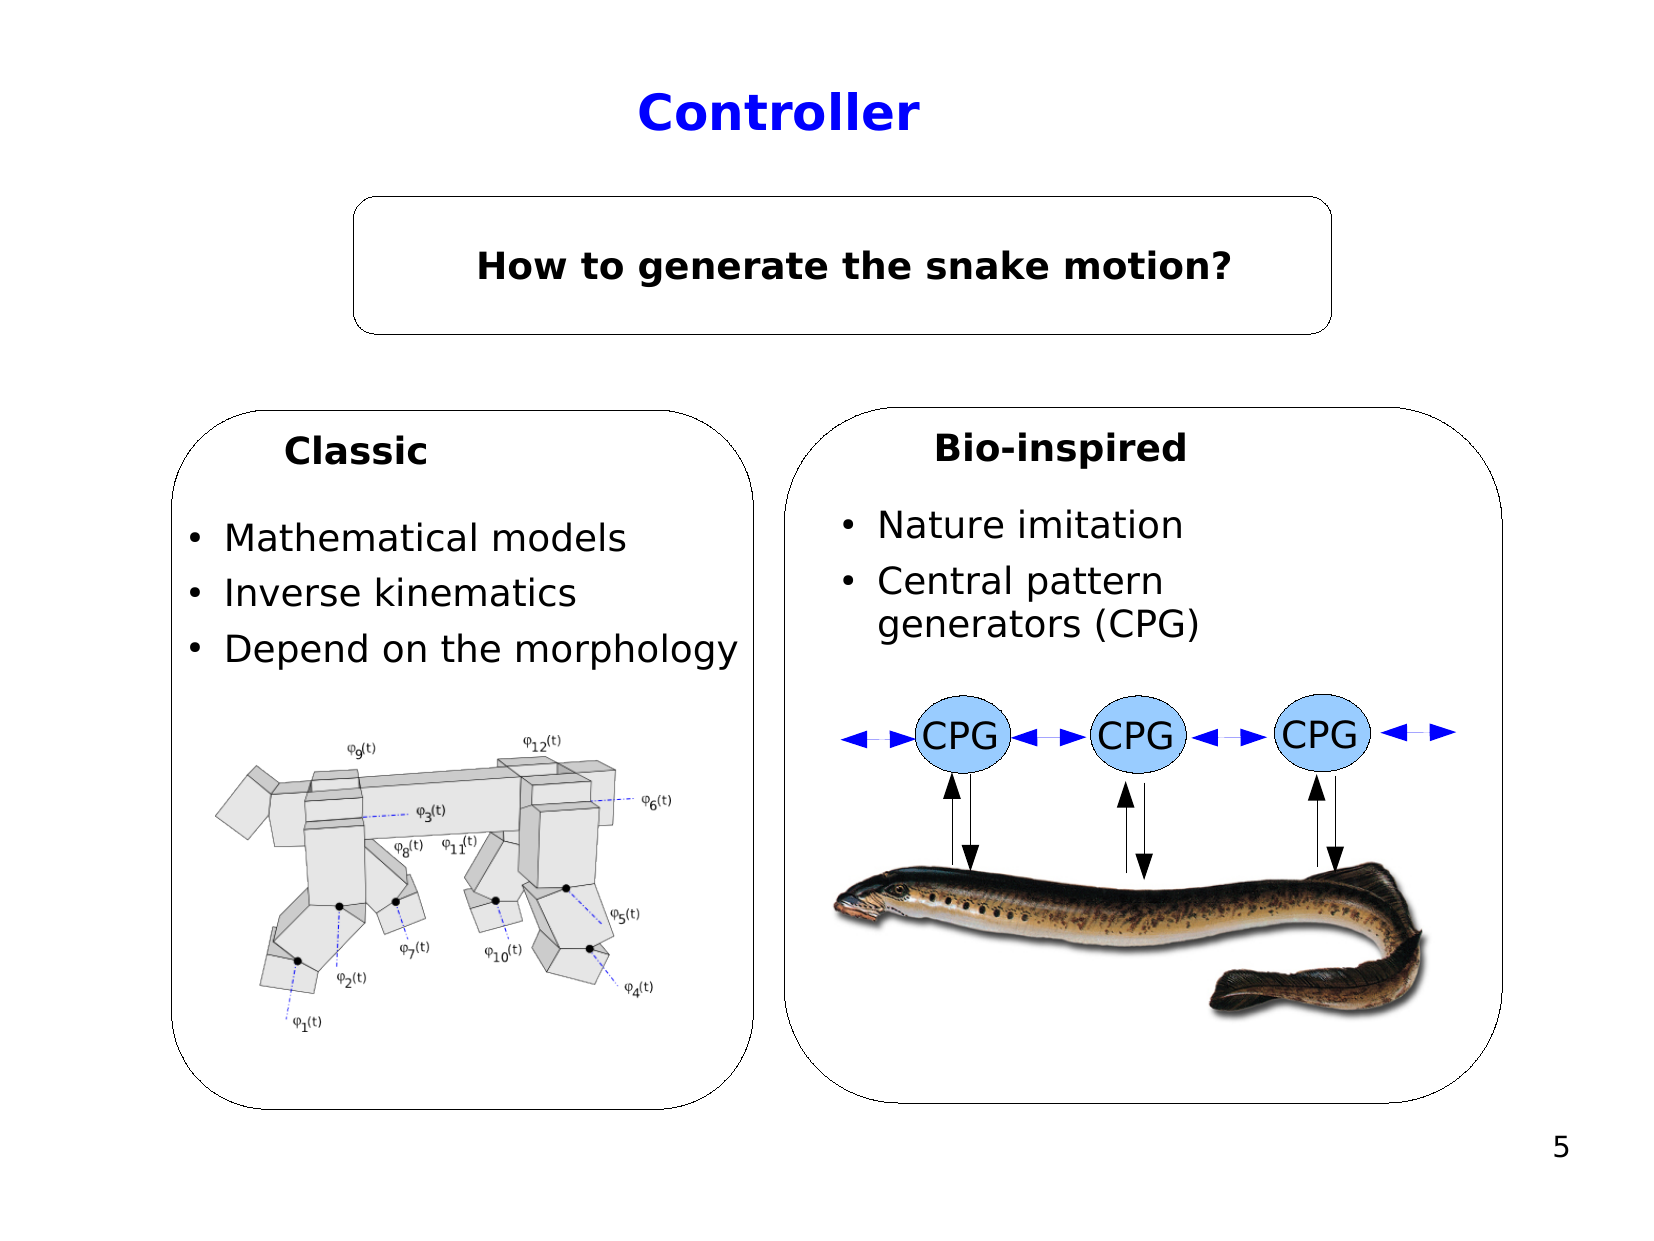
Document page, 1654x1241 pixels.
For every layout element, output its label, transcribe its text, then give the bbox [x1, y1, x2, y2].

picture [215, 735, 671, 1032]
text_box CPG [1266, 706, 1374, 765]
text_box Classic [268, 422, 444, 481]
text_box [1112, 767, 1165, 774]
text_box Bio-inspired [918, 418, 1203, 478]
text_box CPG [1082, 707, 1190, 767]
text_box How to generate the snake motion? [461, 237, 1262, 296]
text_box Controller [622, 76, 936, 150]
text_box Nature imitation Central pattern generators (CPG) [791, 496, 1340, 655]
text_box Mathematical models Inverse kinematics Depend on the morphology [138, 509, 780, 679]
picture [789, 807, 1471, 1076]
text_box [1295, 765, 1350, 772]
text_box CPG [906, 707, 1015, 767]
text_box [937, 767, 990, 774]
text_box [1104, 695, 1172, 707]
text_box [929, 695, 997, 707]
text_box [1288, 694, 1357, 706]
